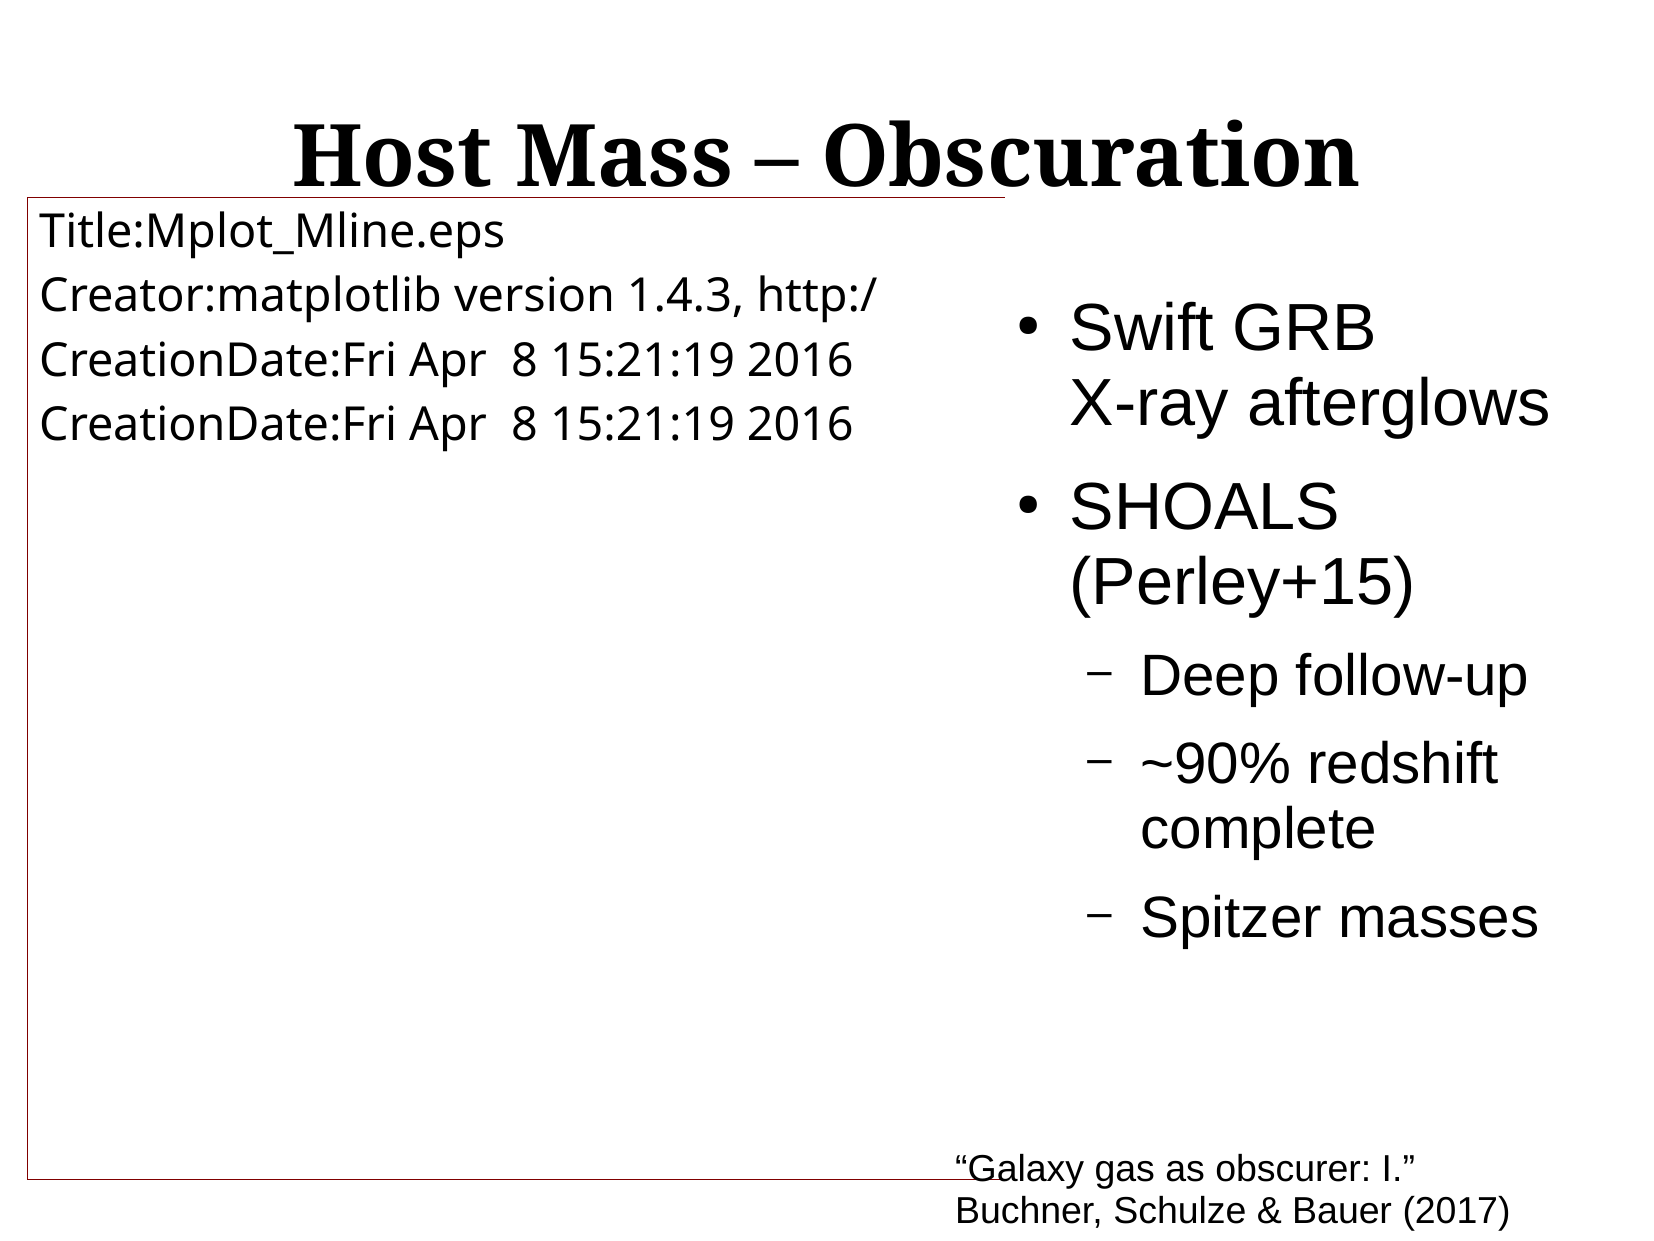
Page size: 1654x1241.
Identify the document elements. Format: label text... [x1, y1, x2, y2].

list Swift GRB X-ray afterglows SHOALS (Perley+15) Deep follow-up ~90% redshift complete Spitzer masses [1006, 290, 1595, 1010]
title Host Mass – Obscuration [82, 49, 1571, 257]
picture [24, 194, 1006, 1180]
text_box “Galaxy gas as obscurer: I.” Buchner, Schulze & Bauer (2017) [940, 1140, 1646, 1239]
